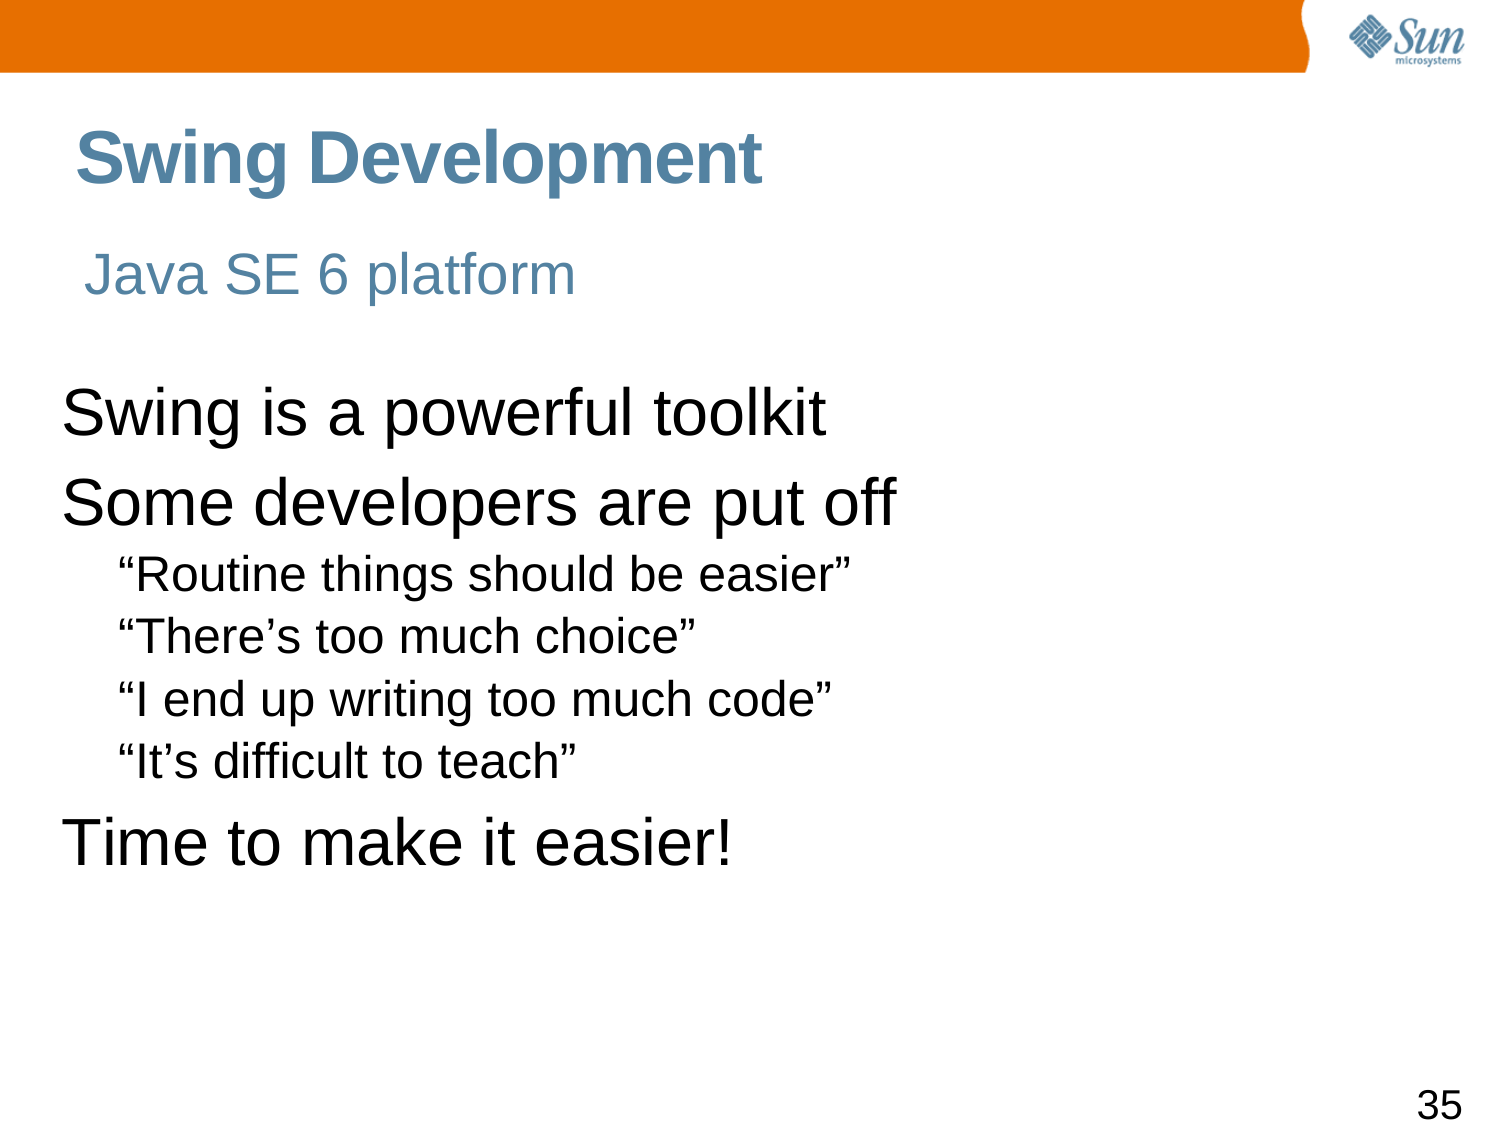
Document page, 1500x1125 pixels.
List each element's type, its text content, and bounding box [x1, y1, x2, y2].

picture [0, 0, 1500, 75]
text_box Java SE 6 platform [77, 229, 1353, 318]
title Swing Development [75, 122, 1438, 228]
list Swing is a powerful toolkit Some developers are put off “Routine things should be easier” “There’s too much choice” “I end up writing too much code” “It’s difficult to teach” Time to make it easier! [41, 384, 1379, 1125]
